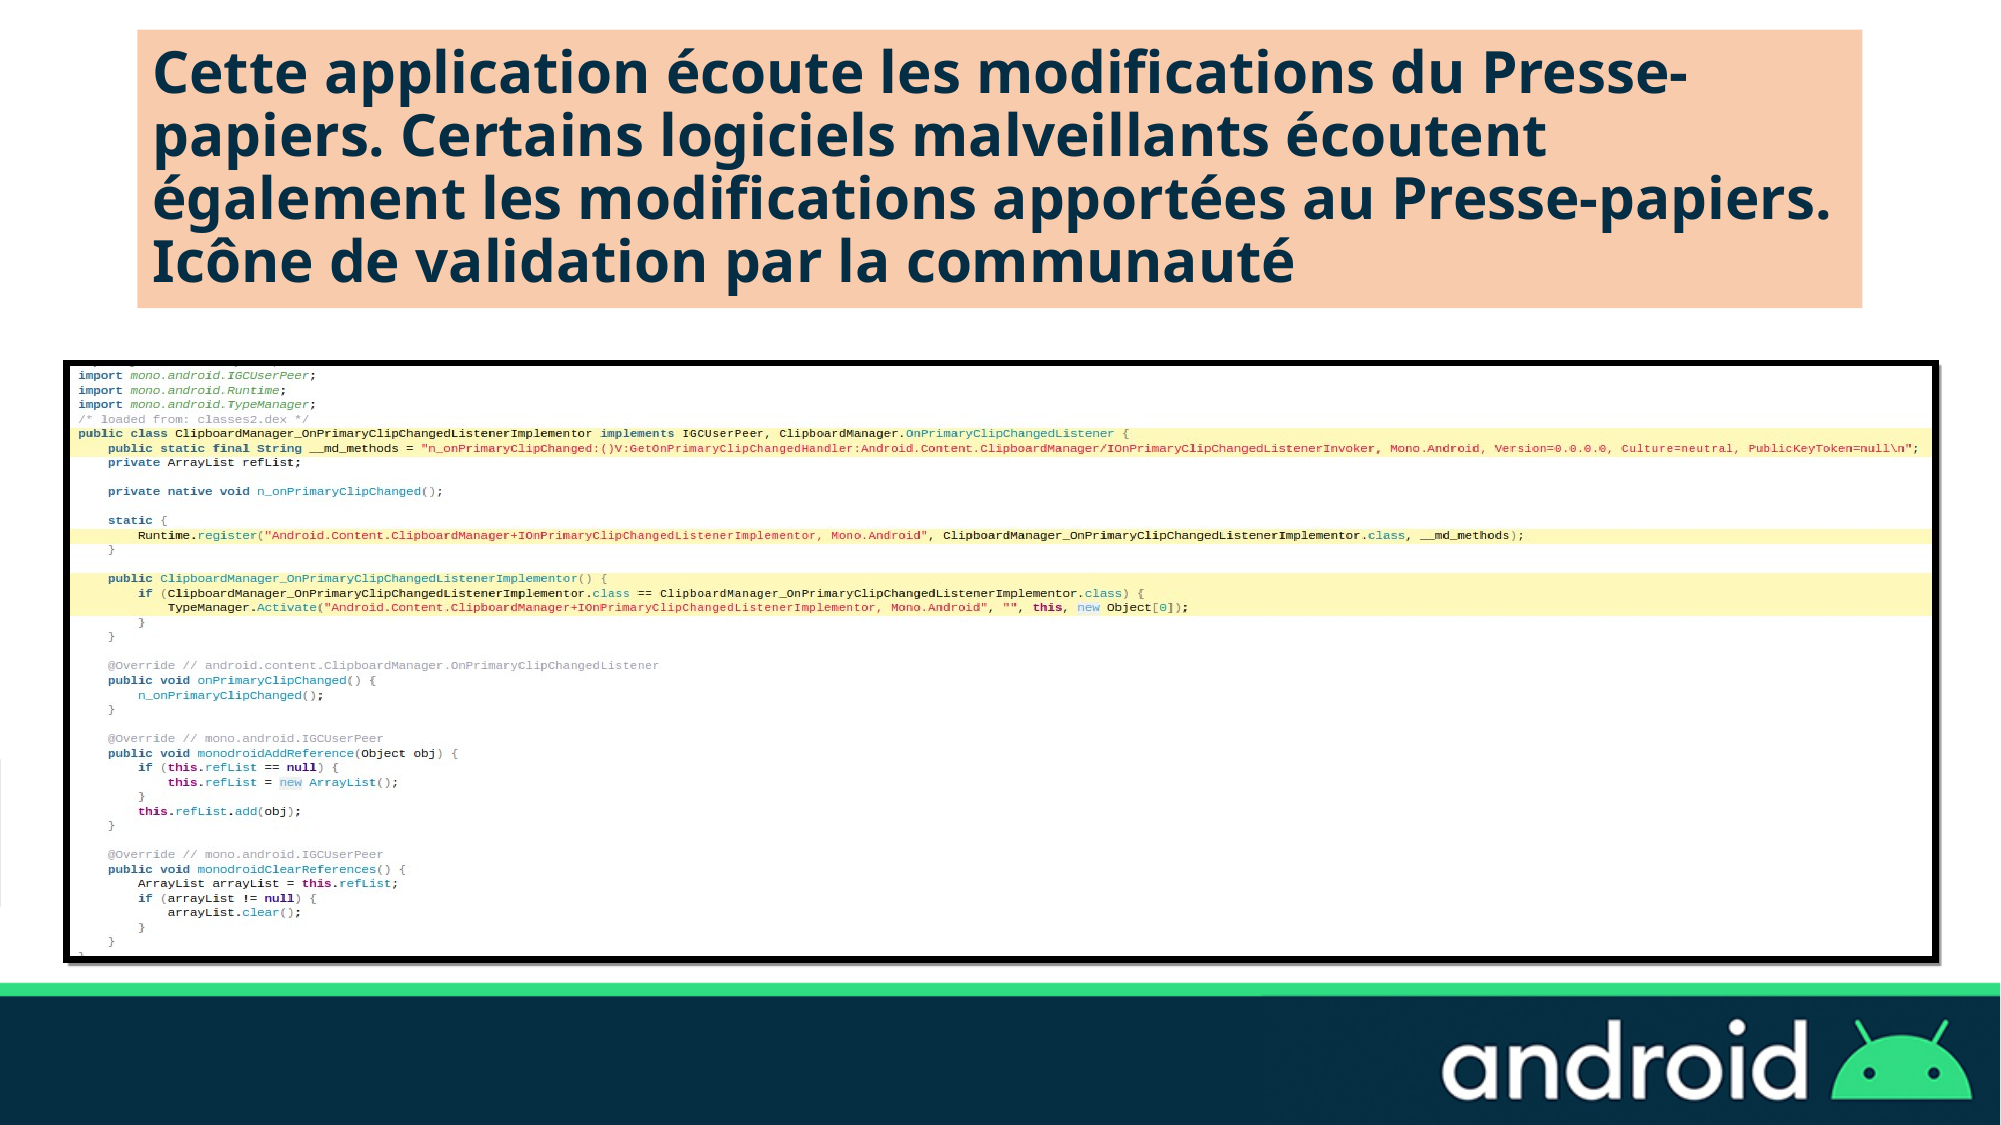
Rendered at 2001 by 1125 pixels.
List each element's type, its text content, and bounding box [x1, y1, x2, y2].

picture [69, 366, 1933, 957]
title Cette application écoute les modifications du Presse-papiers. Certains logiciels malveillants écoutent également les modifications apportées au Presse-papiers. Icône de validation par la communauté [137, 29, 1863, 309]
